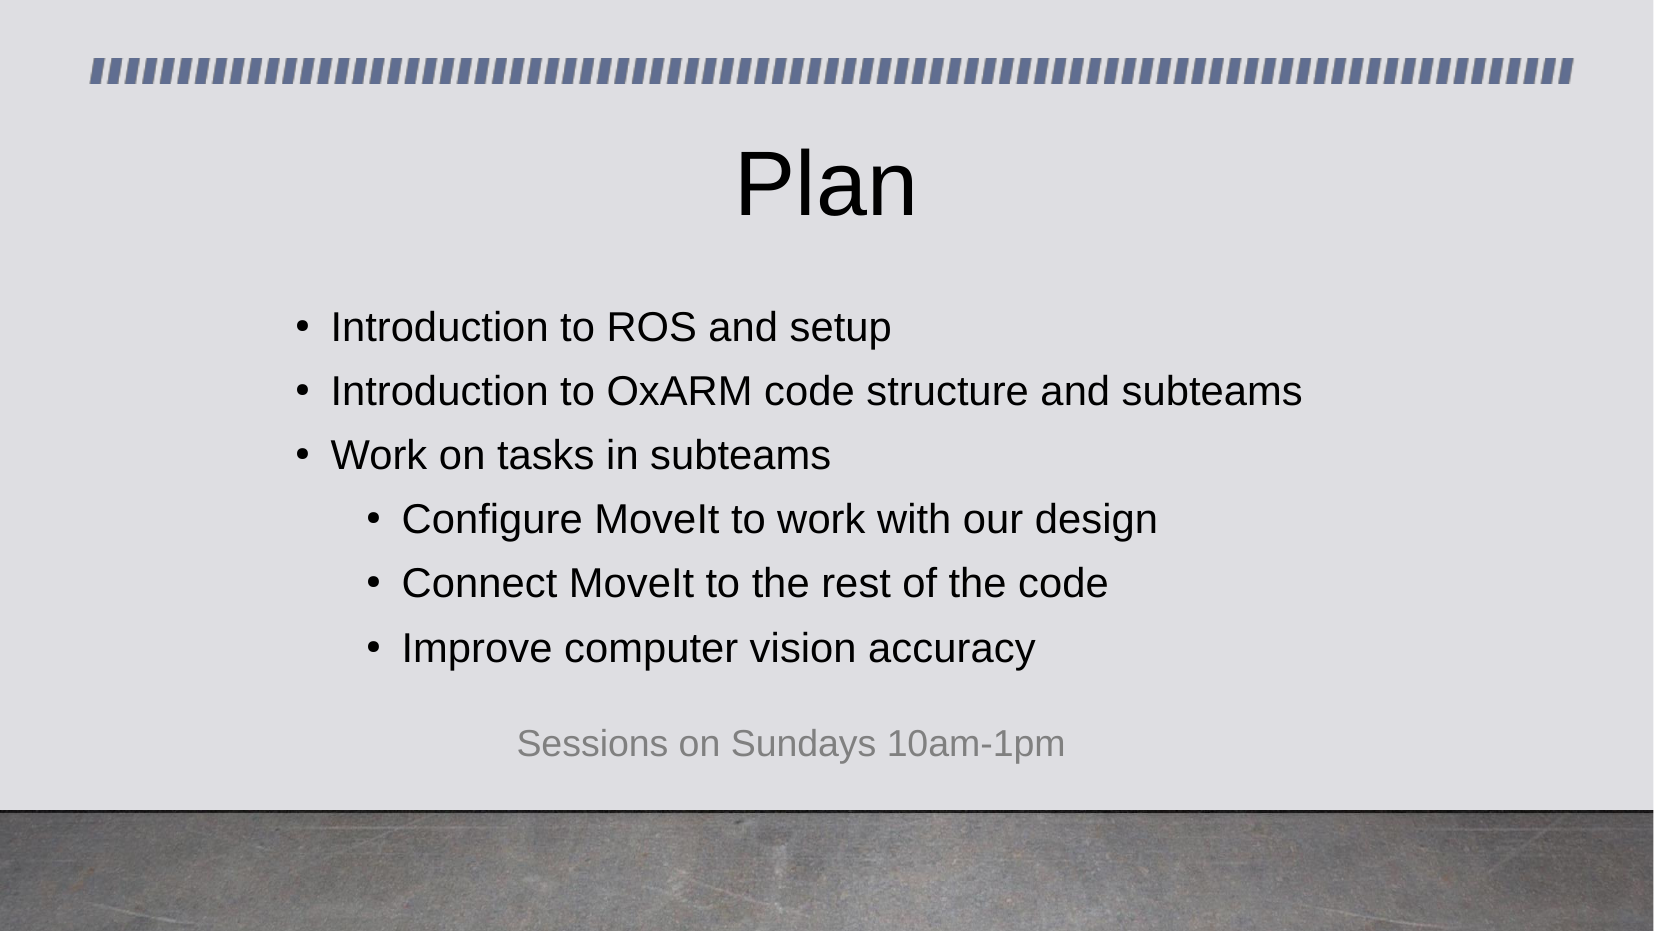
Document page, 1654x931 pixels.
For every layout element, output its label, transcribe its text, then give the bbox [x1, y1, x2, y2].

picture [88, 58, 1575, 84]
text_box [0, 0, 1654, 810]
subtitle Introduction to ROS and setup Introduction to OxARM code structure and subteams Work on tasks in subteams Configure MoveIt to work with our design Connect MoveIt to the rest of the code Improve computer vision accuracy [295, 236, 1447, 739]
picture [0, 810, 1654, 931]
title Plan [82, 106, 1571, 262]
text_box Sessions on Sundays 10am-1pm [501, 715, 1329, 857]
